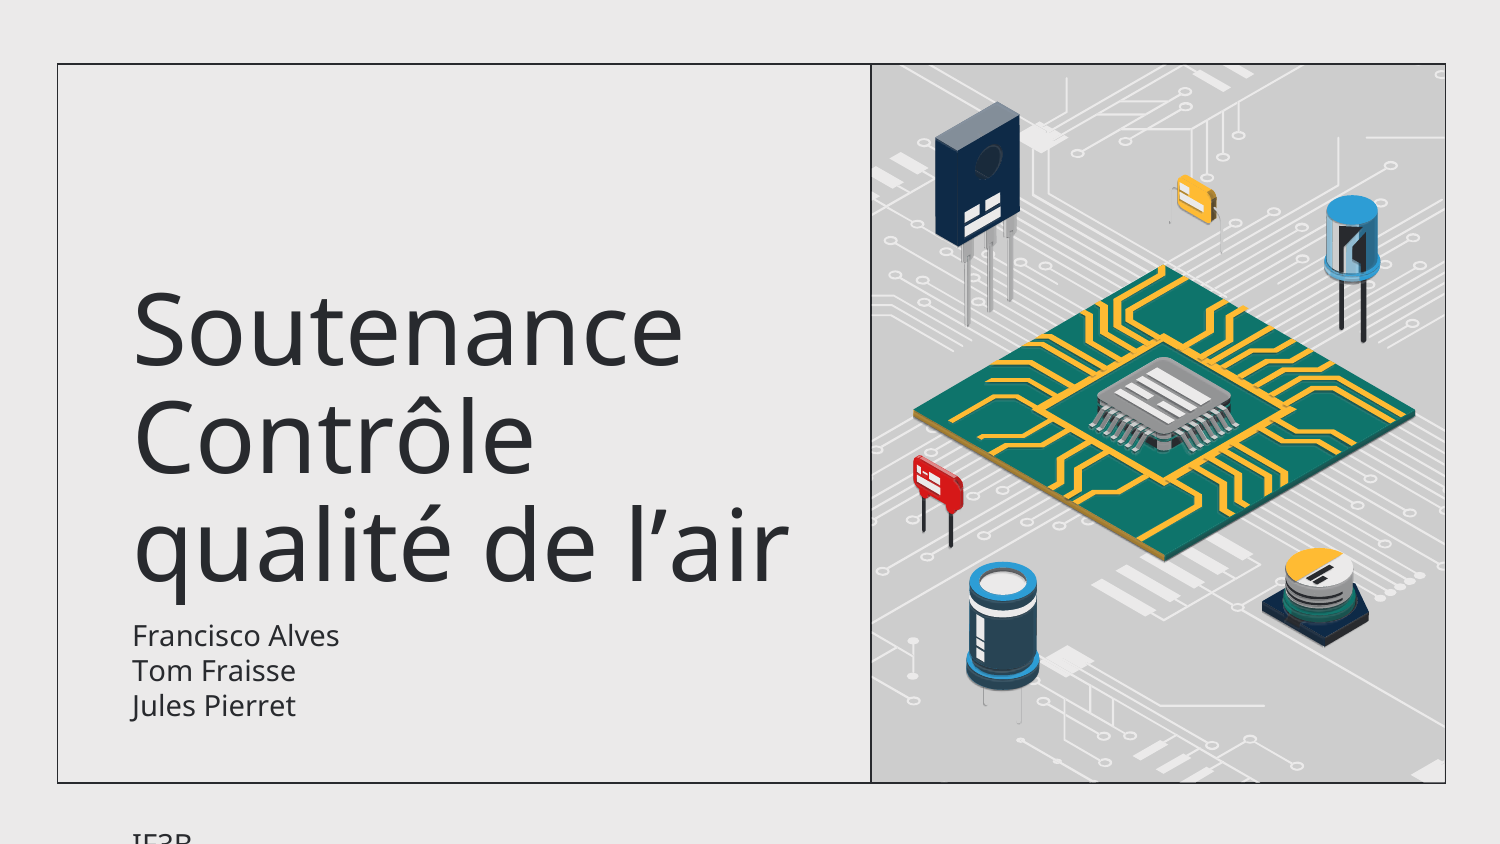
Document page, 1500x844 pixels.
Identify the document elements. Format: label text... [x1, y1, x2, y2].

title Soutenance Contrôle qualité de l’air [116, 264, 864, 520]
subtitle Francisco Alves Tom Fraisse Jules Pierret IF3B [116, 601, 864, 662]
text_box [871, 64, 1446, 783]
